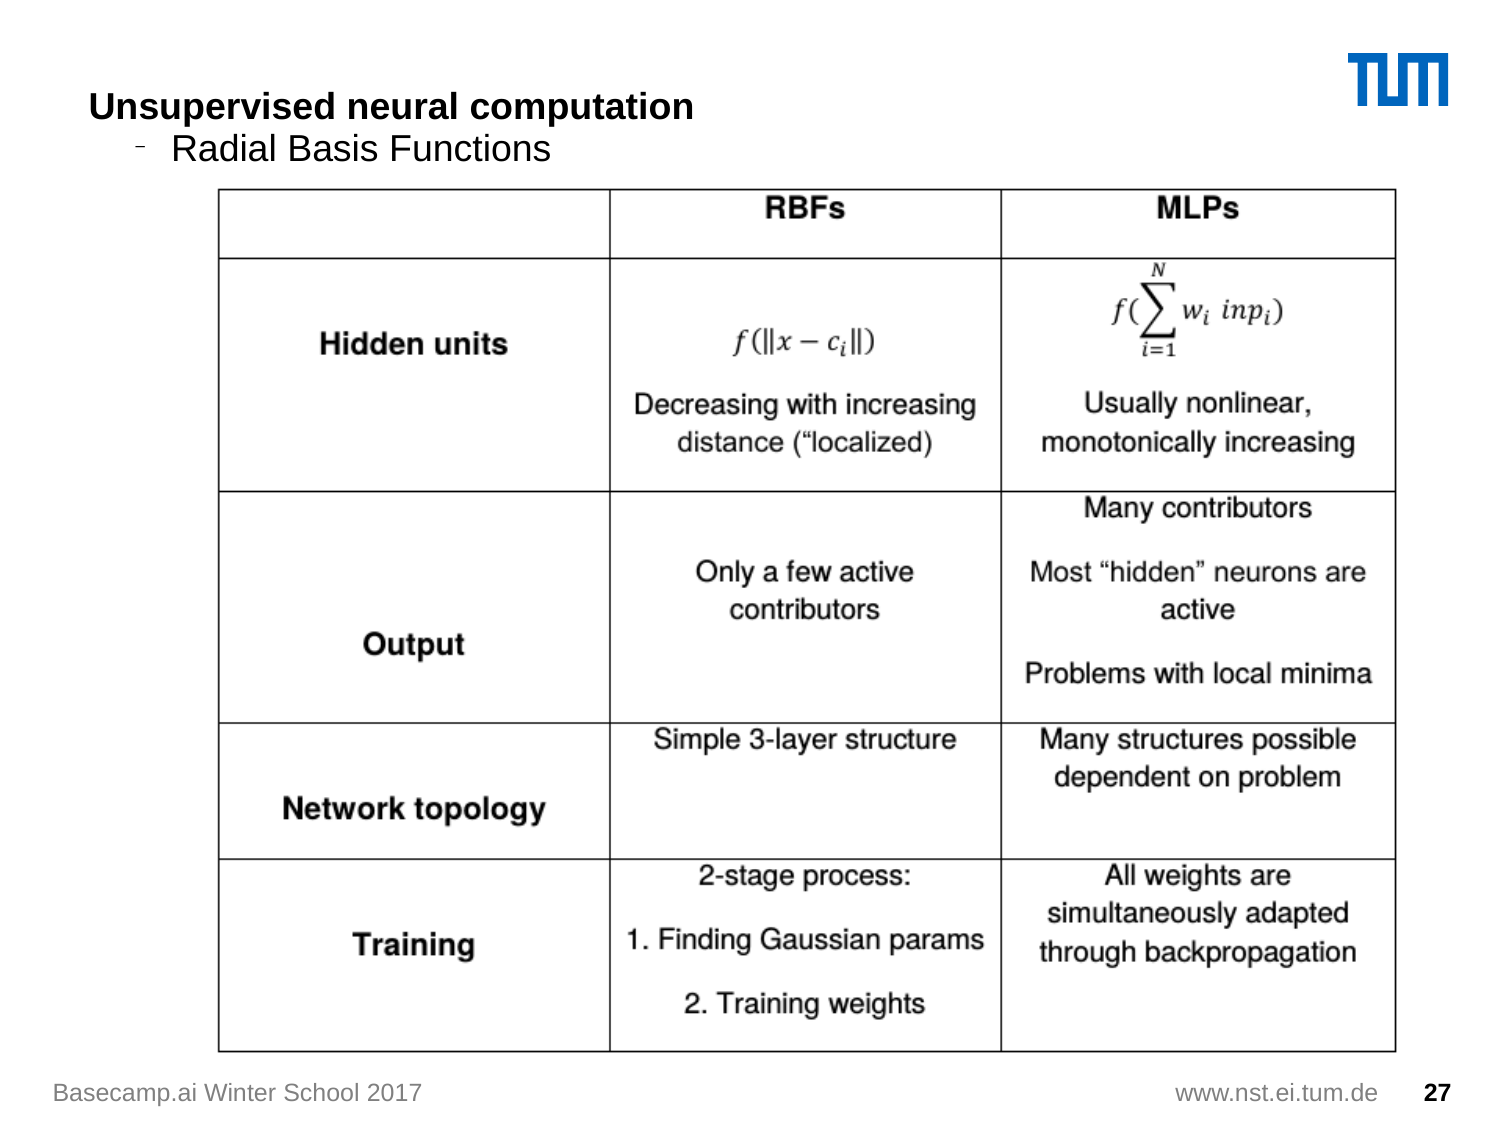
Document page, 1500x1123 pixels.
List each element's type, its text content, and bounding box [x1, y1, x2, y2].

picture [212, 175, 1406, 1062]
text_box Unsupervised neural computation Radial Basis Functions [73, 77, 733, 343]
